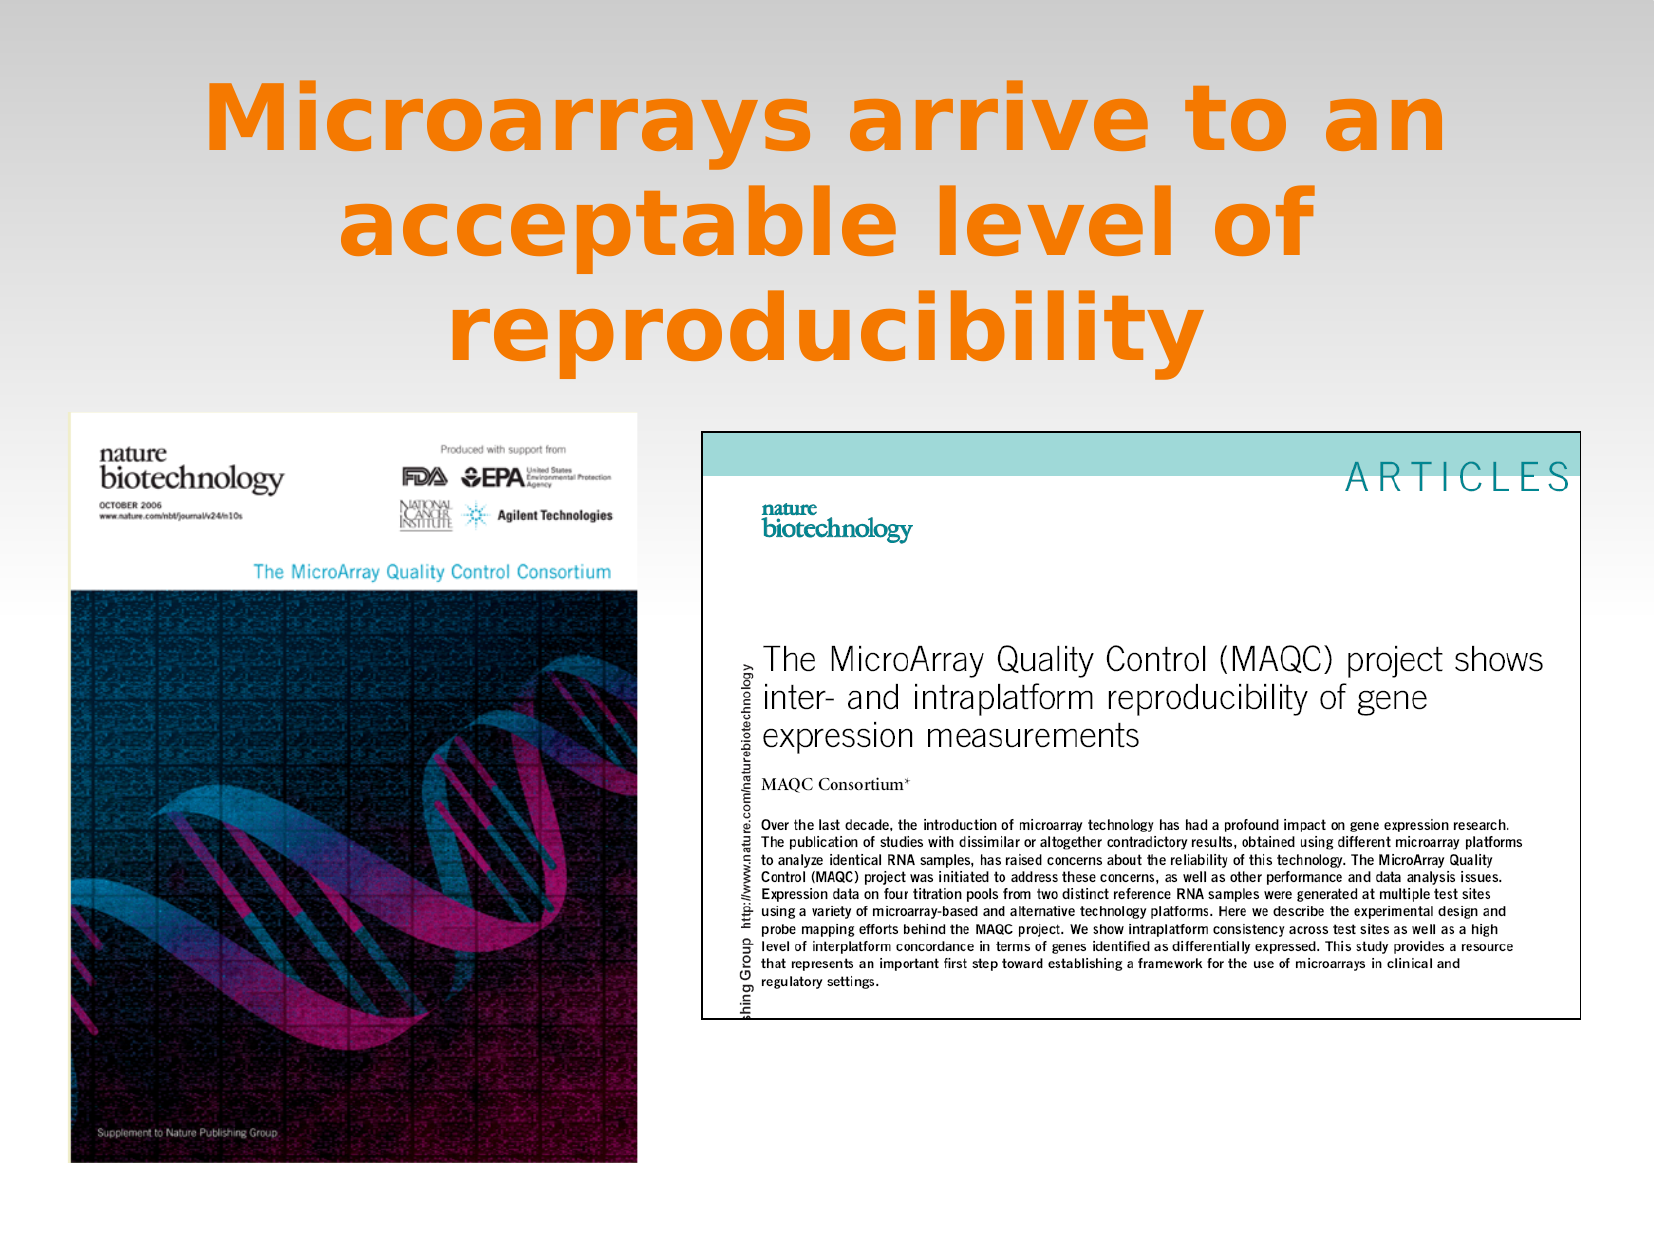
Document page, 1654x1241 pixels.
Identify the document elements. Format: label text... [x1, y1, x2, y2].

title Microarrays arrive to an acceptable level of reproducibility [82, 63, 1571, 385]
picture [702, 432, 1580, 1019]
picture [67, 412, 638, 1163]
